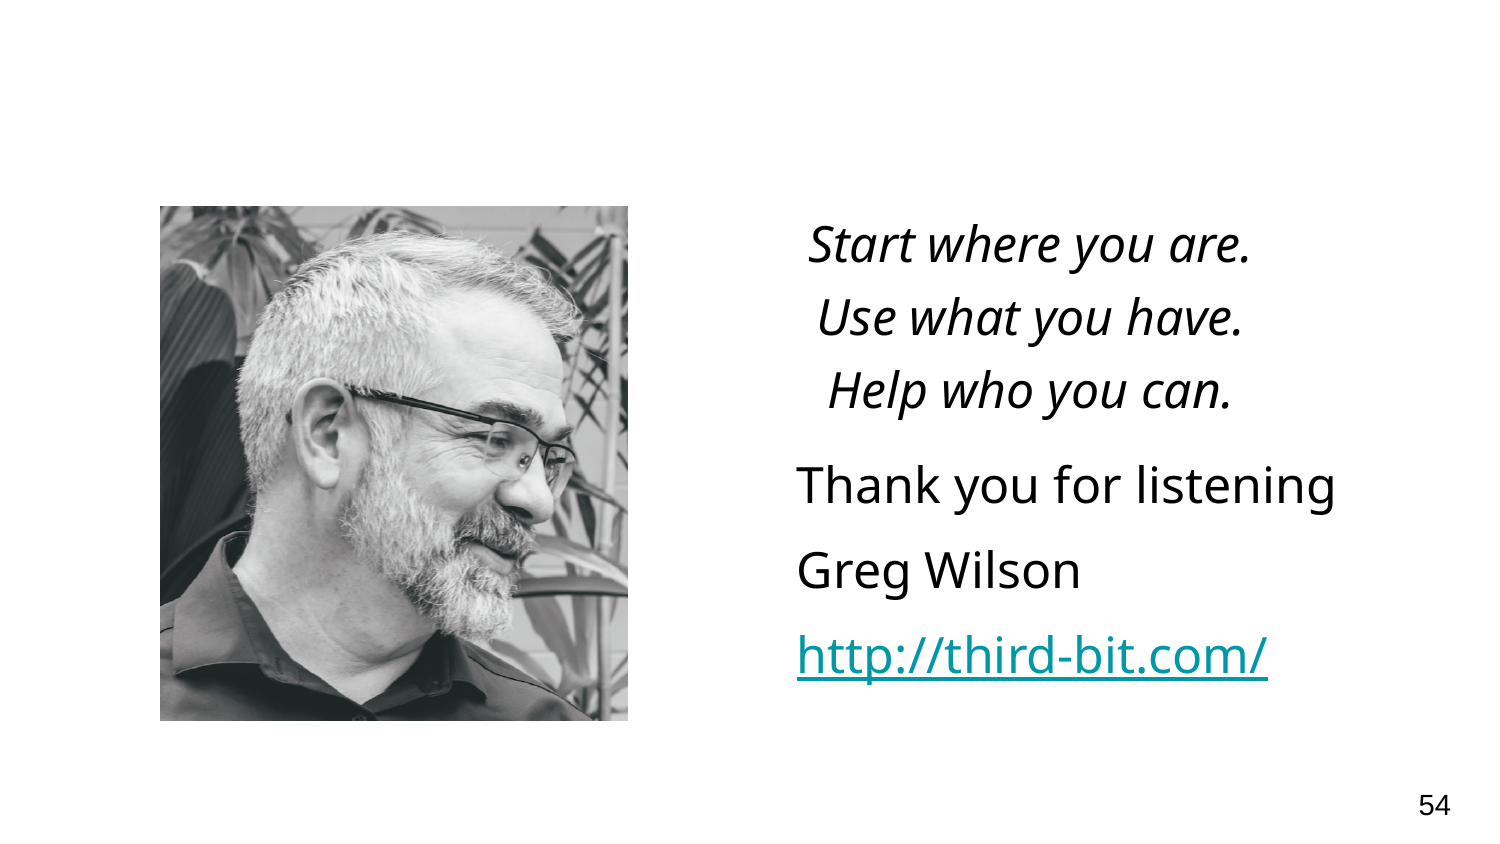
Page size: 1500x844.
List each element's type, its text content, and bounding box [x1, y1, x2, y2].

text_box Start where you are. [706, 206, 1356, 279]
text_box Use what you have. [706, 279, 1356, 352]
text_box Help who you can. [706, 352, 1356, 425]
picture [160, 206, 628, 721]
text_box Thank you for listening Greg Wilson http://third-bit.com/ [781, 438, 1431, 721]
